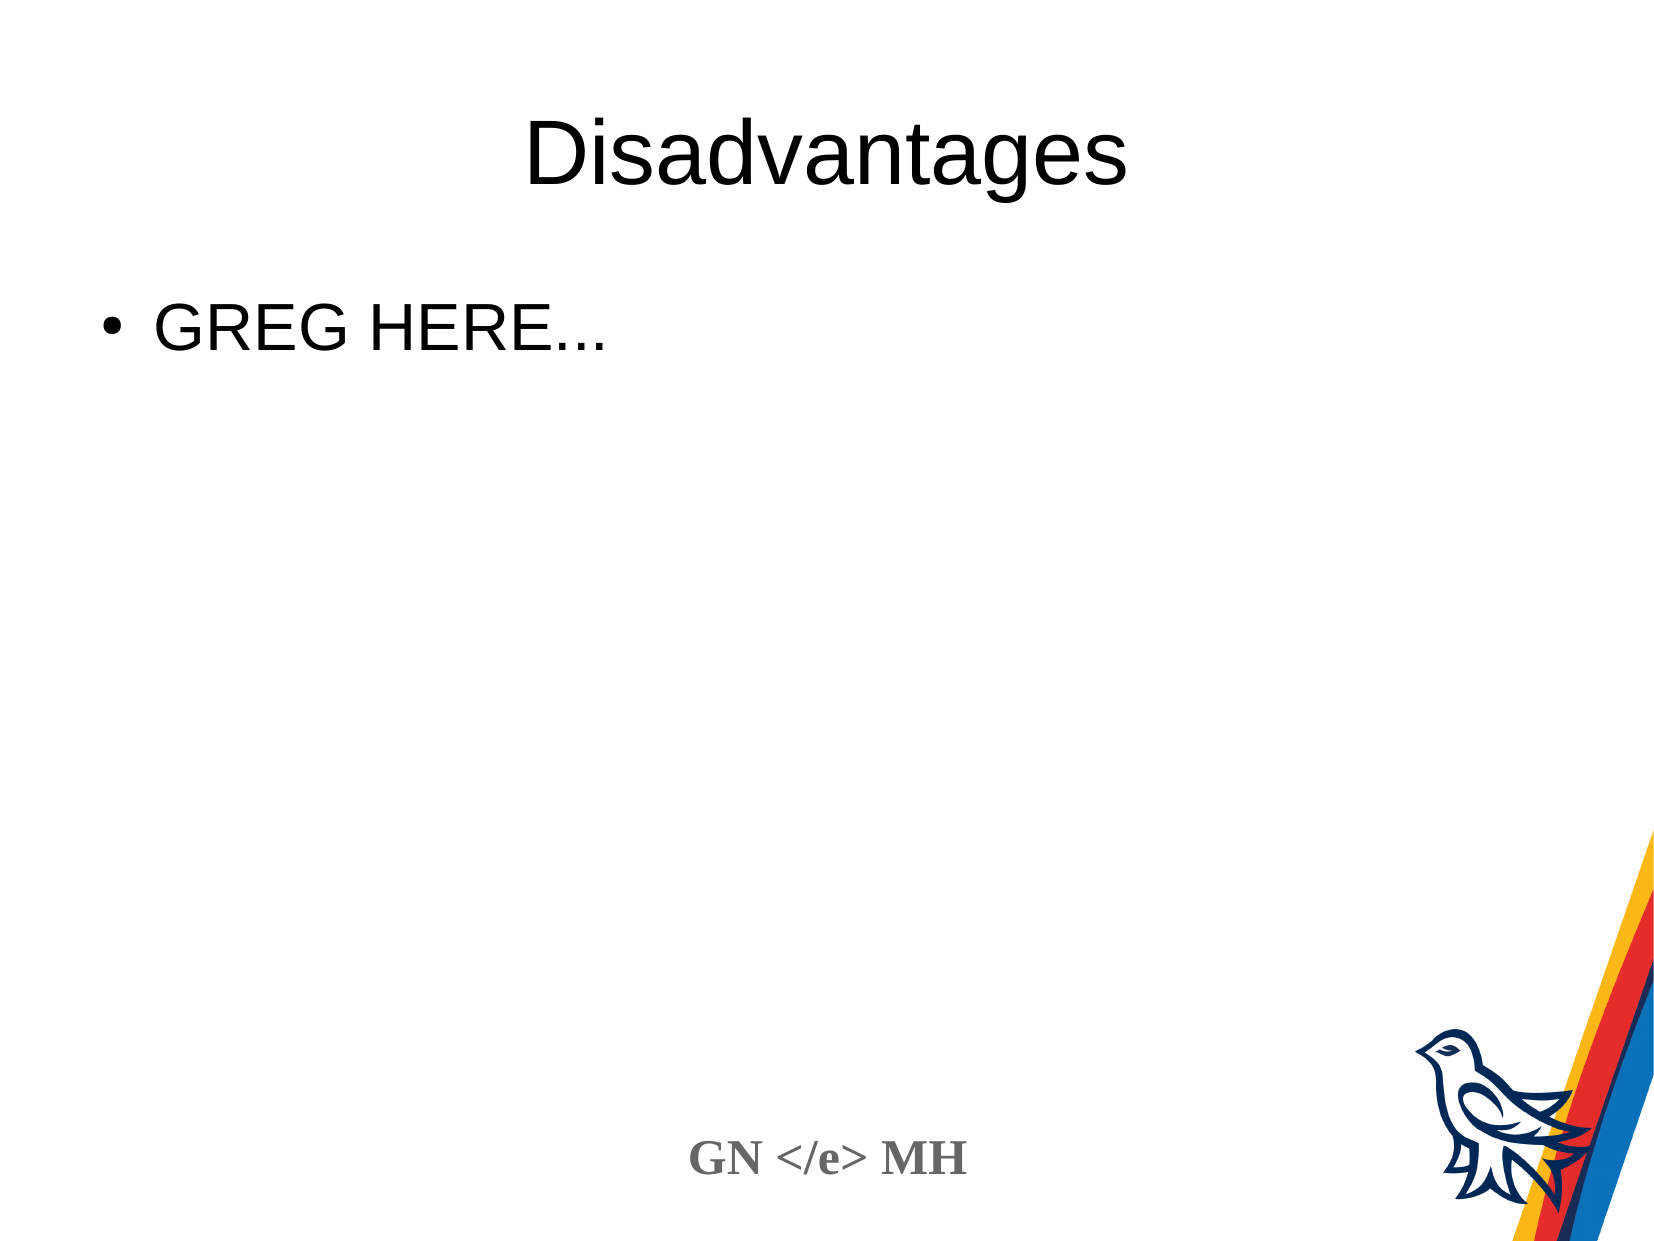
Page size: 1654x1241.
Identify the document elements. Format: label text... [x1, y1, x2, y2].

picture [1407, 820, 1654, 1241]
title Disadvantages [82, 49, 1571, 257]
list GREG HERE... [82, 290, 1571, 1010]
